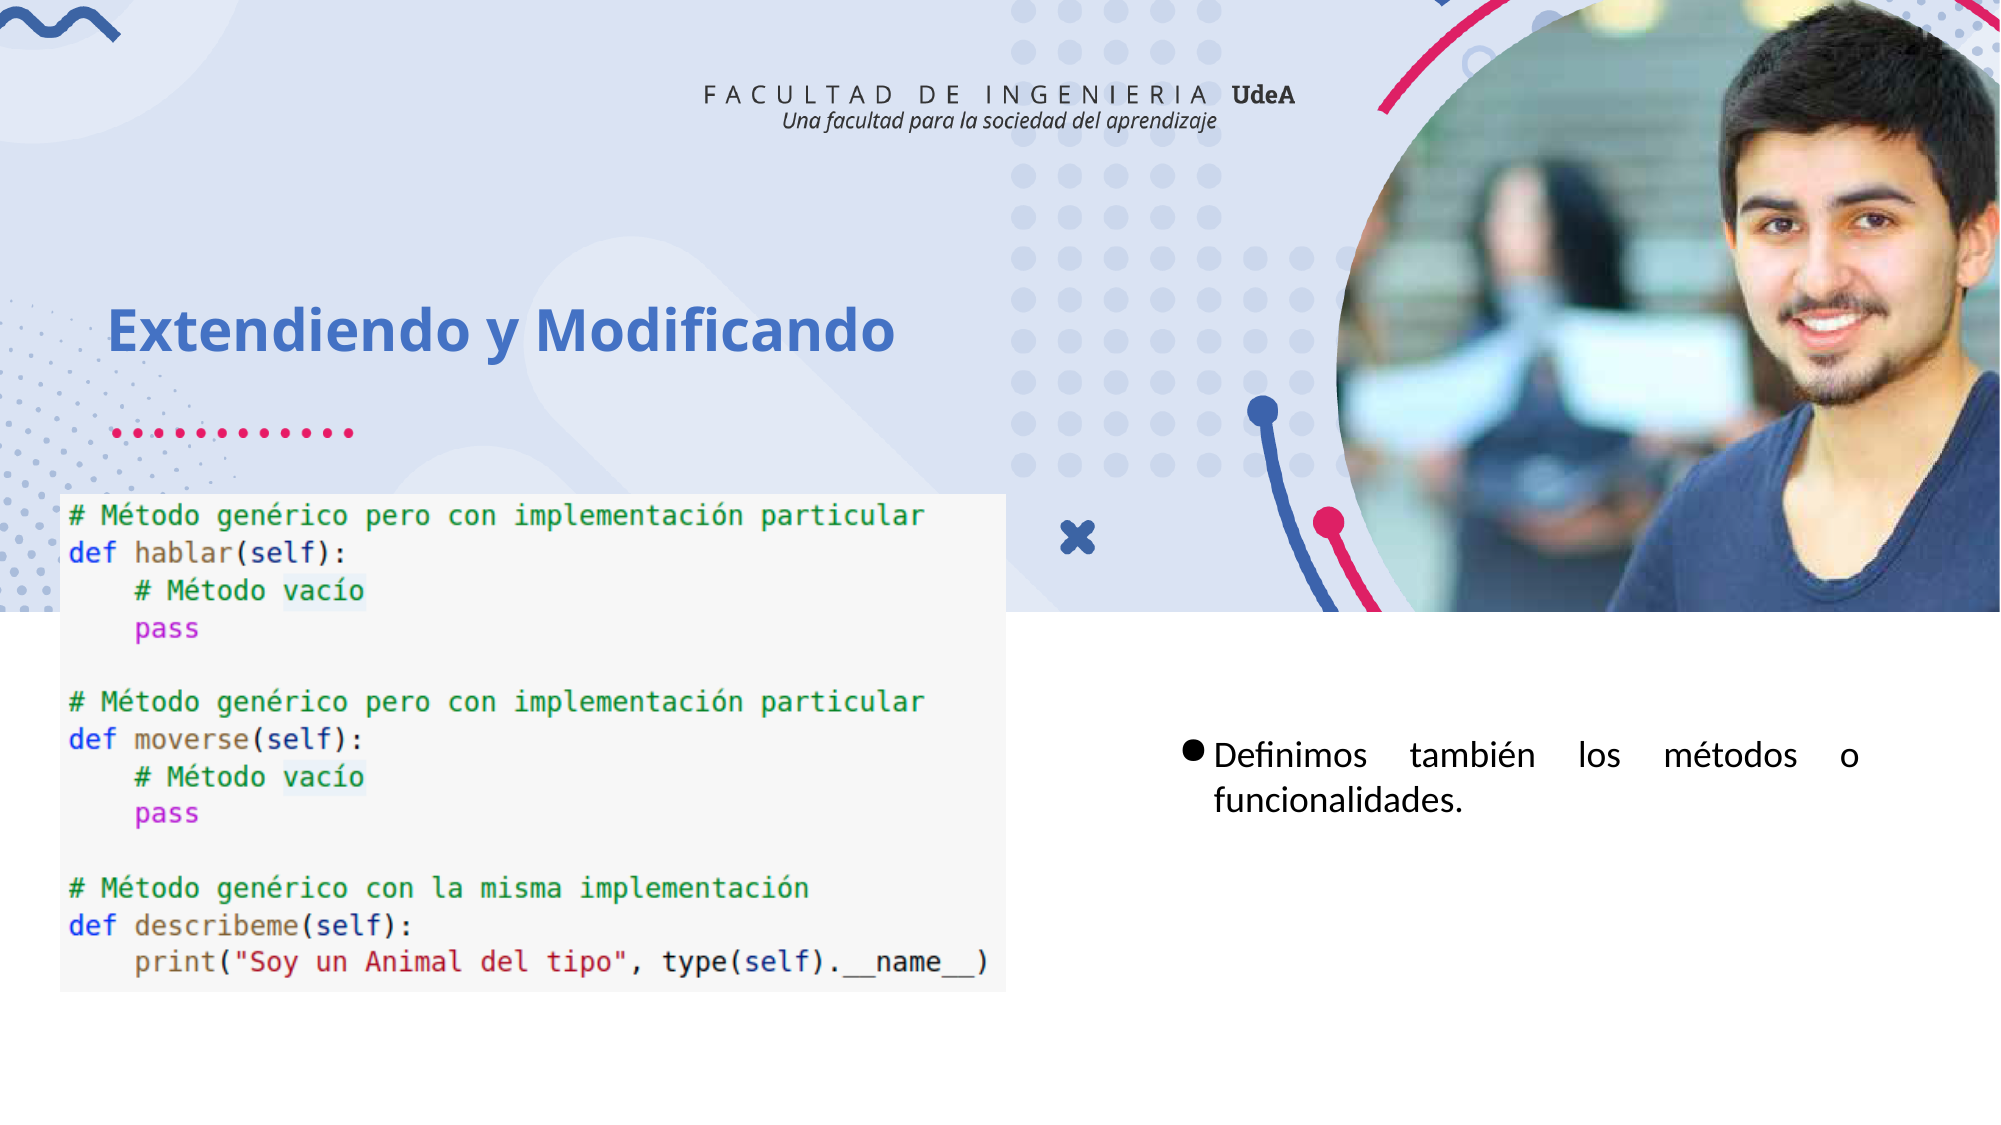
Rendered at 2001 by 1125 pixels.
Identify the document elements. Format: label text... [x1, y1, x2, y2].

picture [0, 0, 2000, 992]
text_box Definimos también los métodos o funcionalidades. [1163, 722, 1876, 828]
text_box Extendiendo y Modificando [92, 277, 988, 389]
